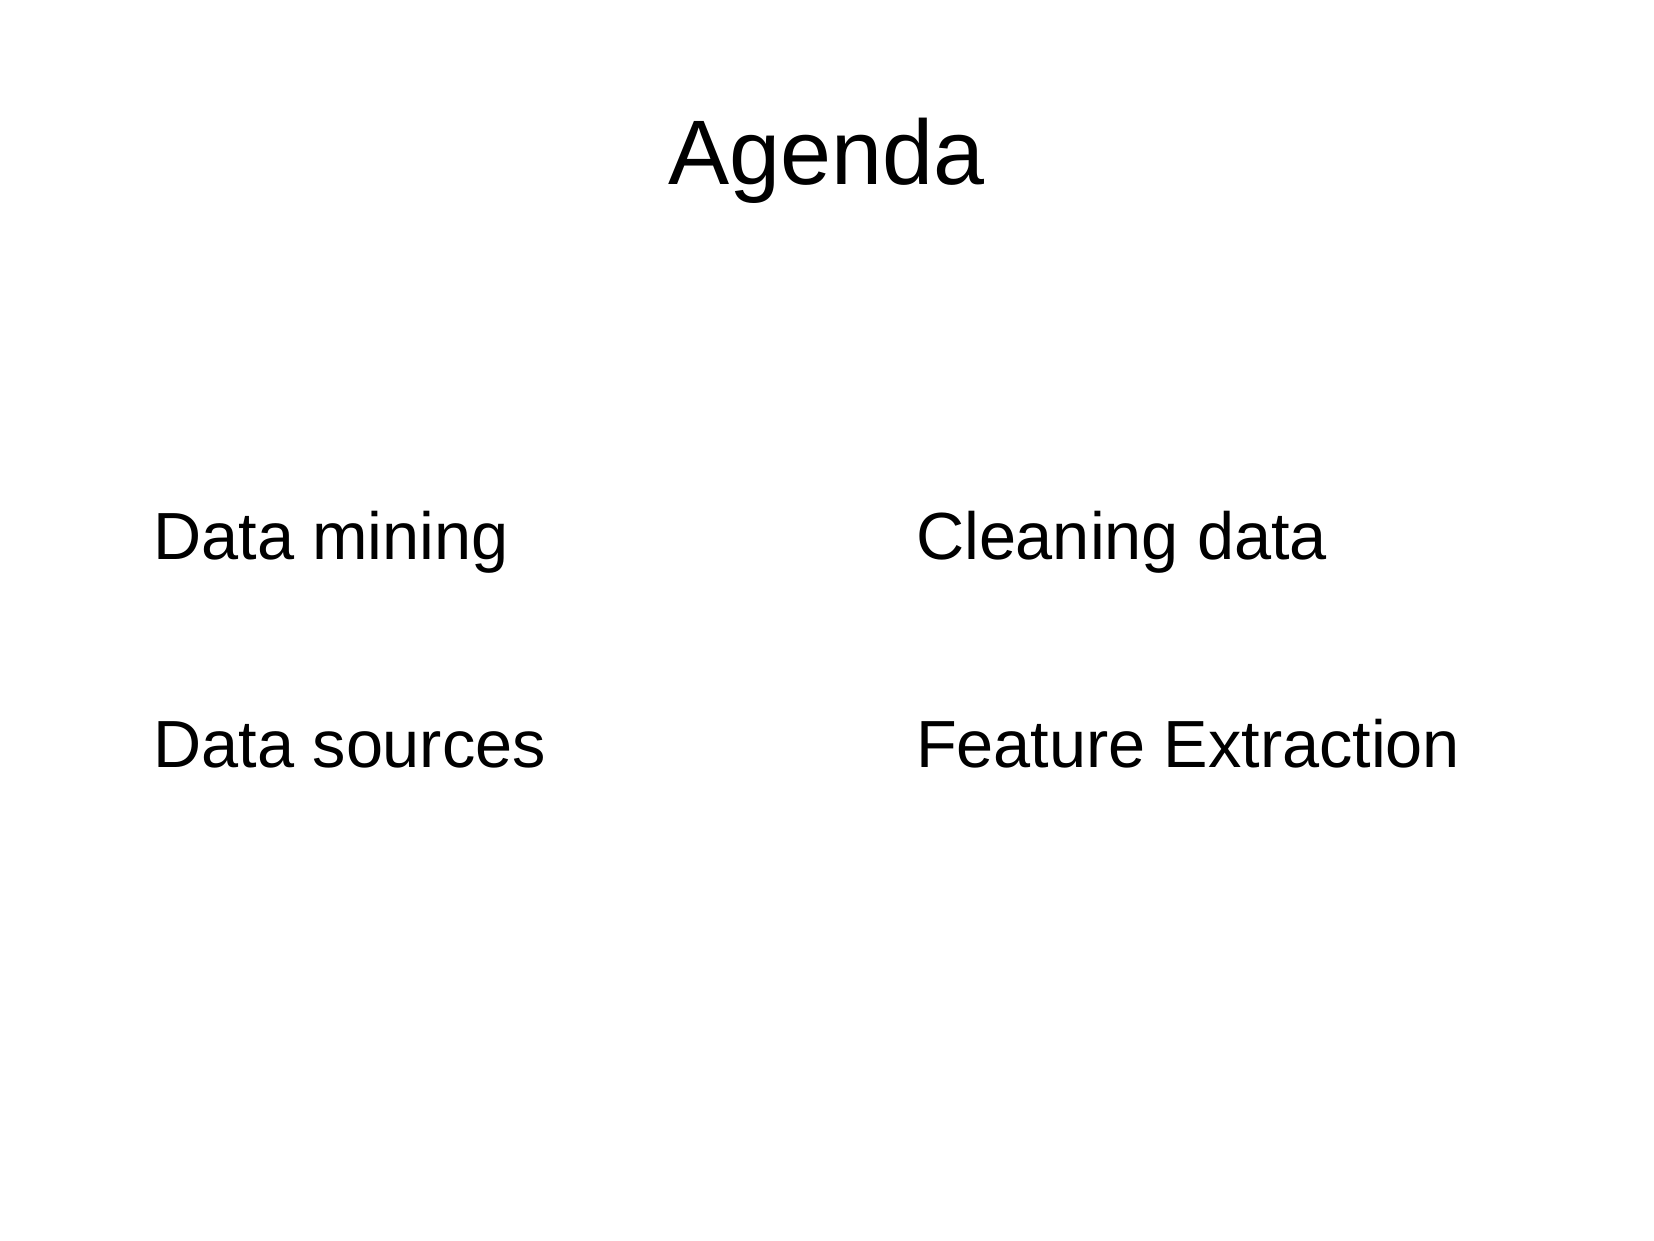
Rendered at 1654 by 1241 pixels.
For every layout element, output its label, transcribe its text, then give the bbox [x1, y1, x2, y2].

list Data mining Data sources [82, 290, 809, 1109]
list Cleaning data Feature Extraction [845, 290, 1572, 1109]
title Agenda [82, 56, 1571, 250]
